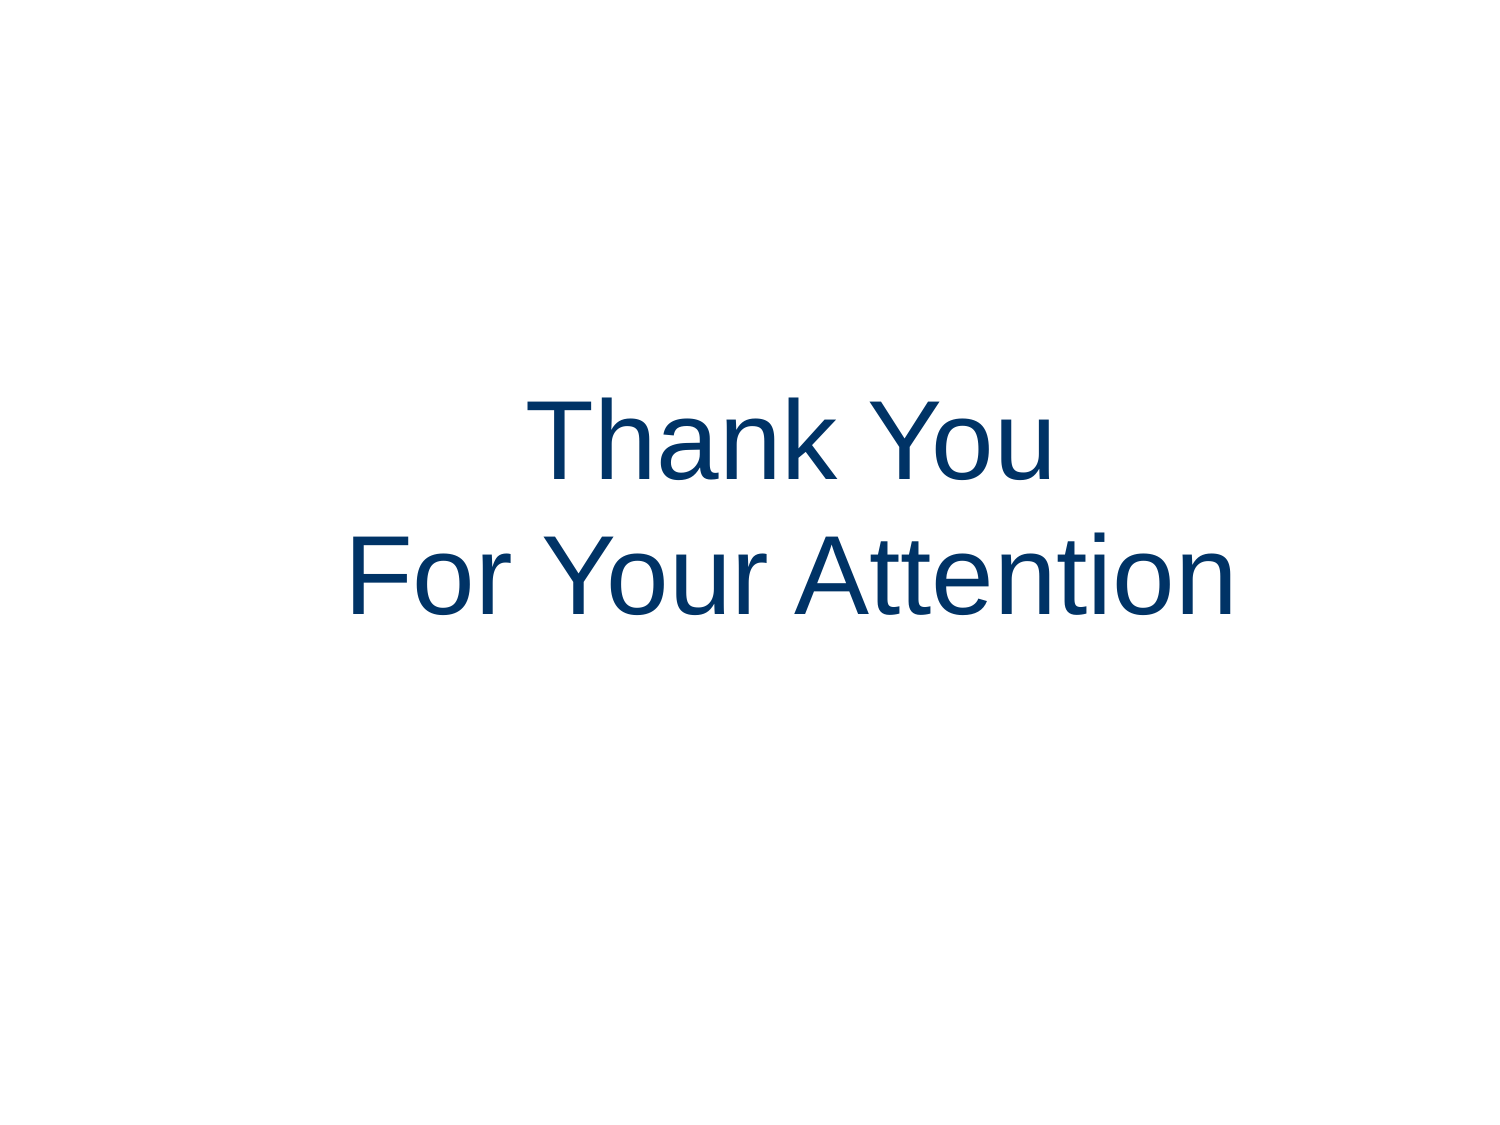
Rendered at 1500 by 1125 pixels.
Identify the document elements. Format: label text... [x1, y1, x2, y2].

title Thank You For Your Attention [82, 467, 1500, 538]
